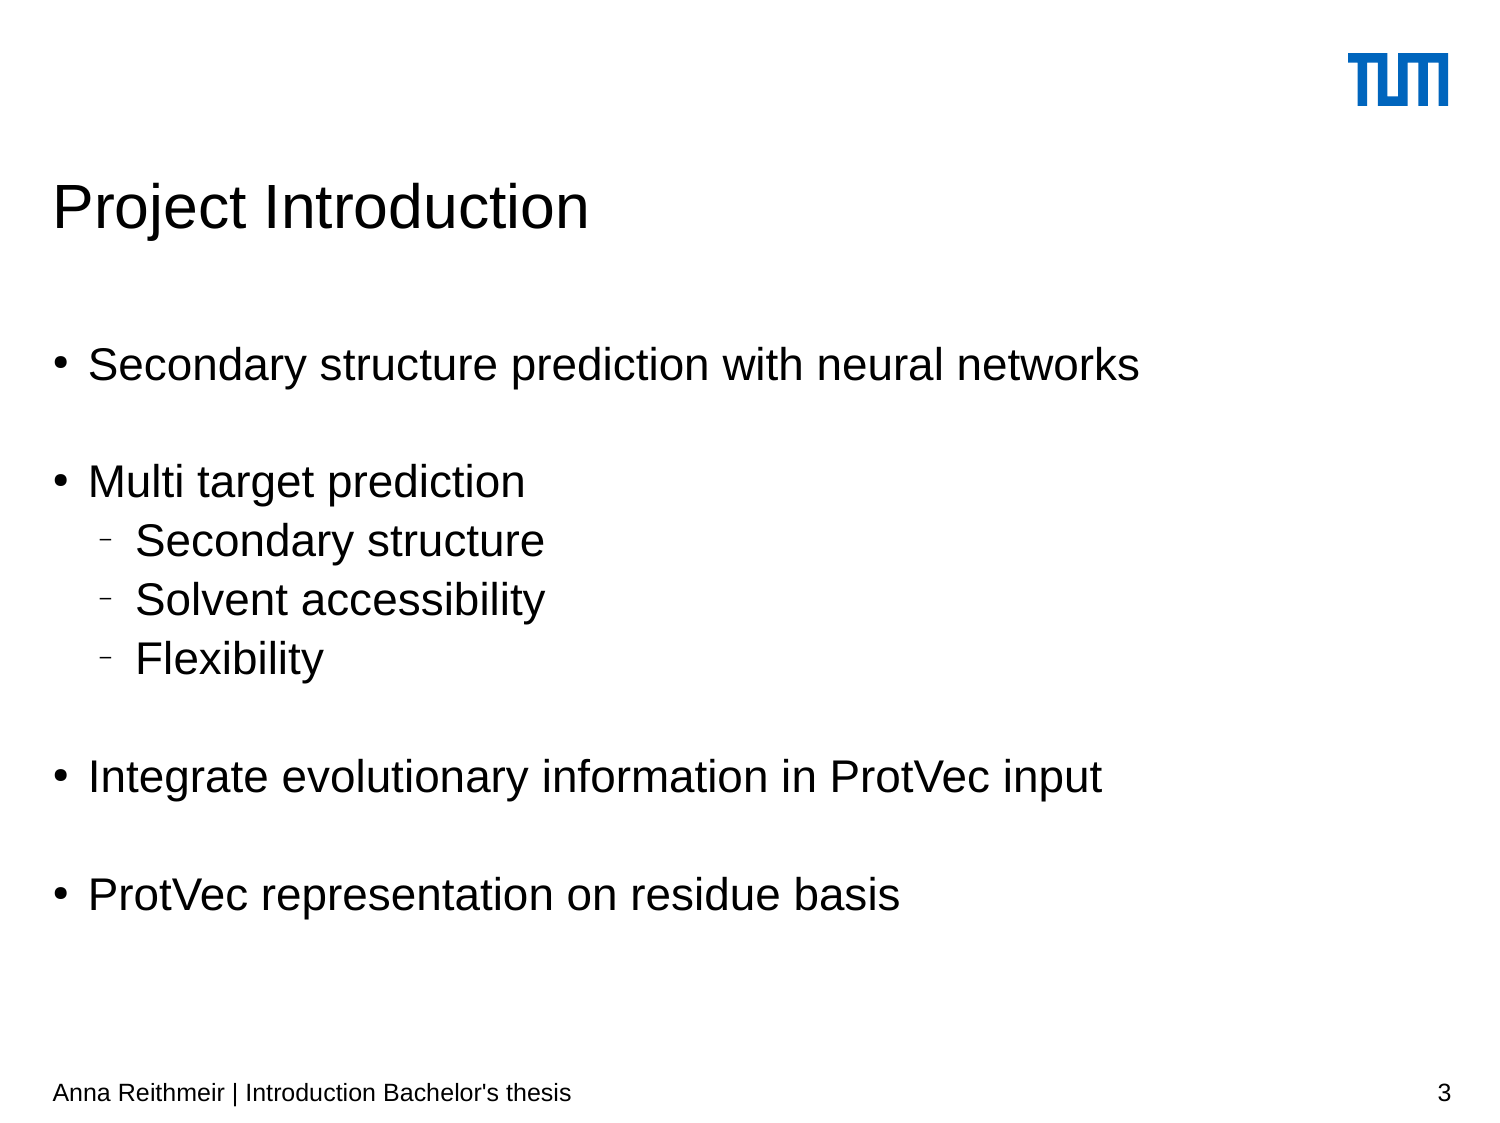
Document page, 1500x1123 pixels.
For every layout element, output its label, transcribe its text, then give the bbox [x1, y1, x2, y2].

list Secondary structure prediction with neural networks Multi target prediction Secondary structure Solvent accessibility Flexibility Integrate evolutionary information in ProtVec input ProtVec representation on residue basis [52, 330, 1453, 996]
title Project Introduction [52, 171, 1453, 242]
